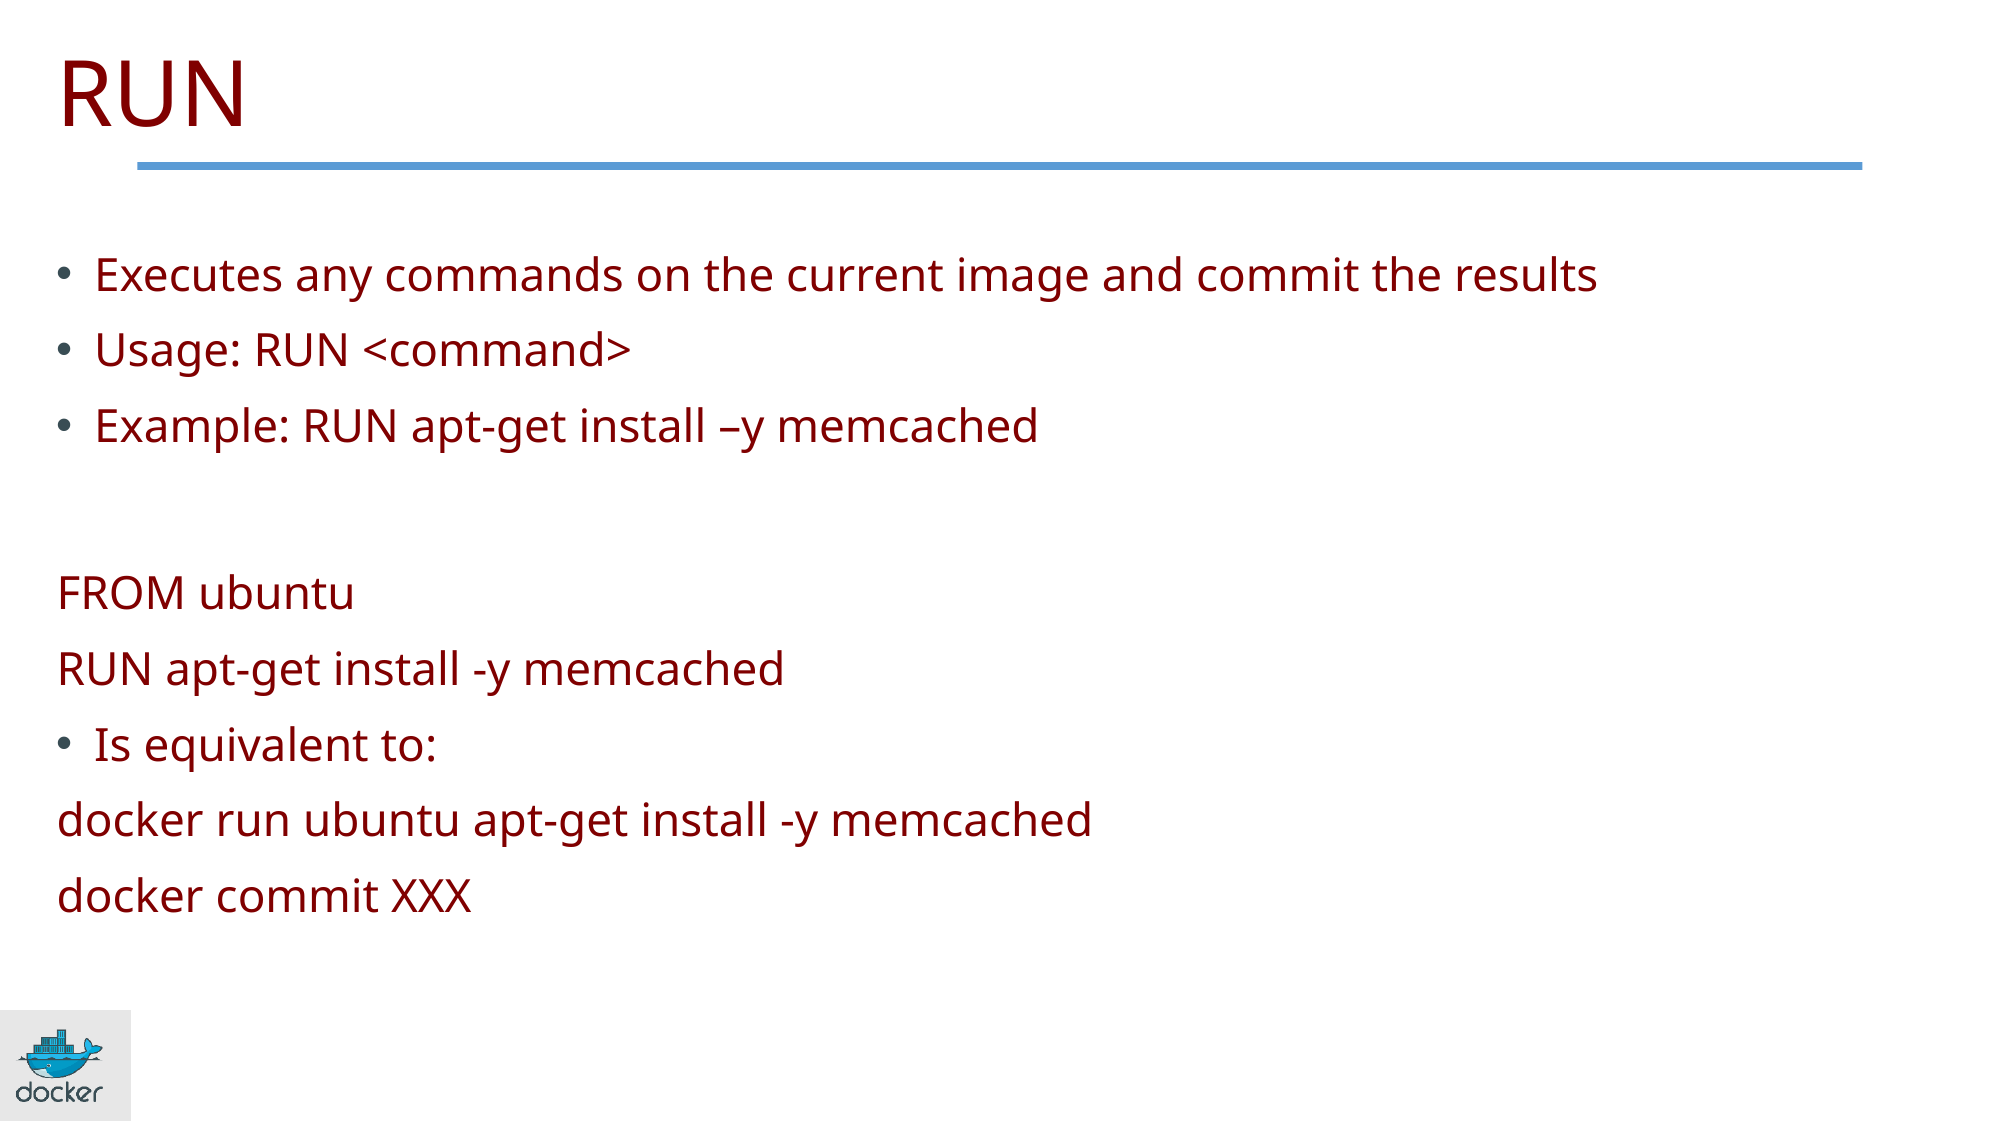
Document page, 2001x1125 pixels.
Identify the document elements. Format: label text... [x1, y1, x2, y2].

text_box Executes any commands on the current image and commit the results Usage: RUN <command> Example: RUN apt-get install –y memcached FROM ubuntu RUN apt-get install -y memcached Is equivalent to: docker run ubuntu apt-get install -y memcached docker commit XXX [41, 237, 2000, 1043]
picture [0, 1010, 131, 1121]
text_box RUN [41, 34, 2000, 145]
